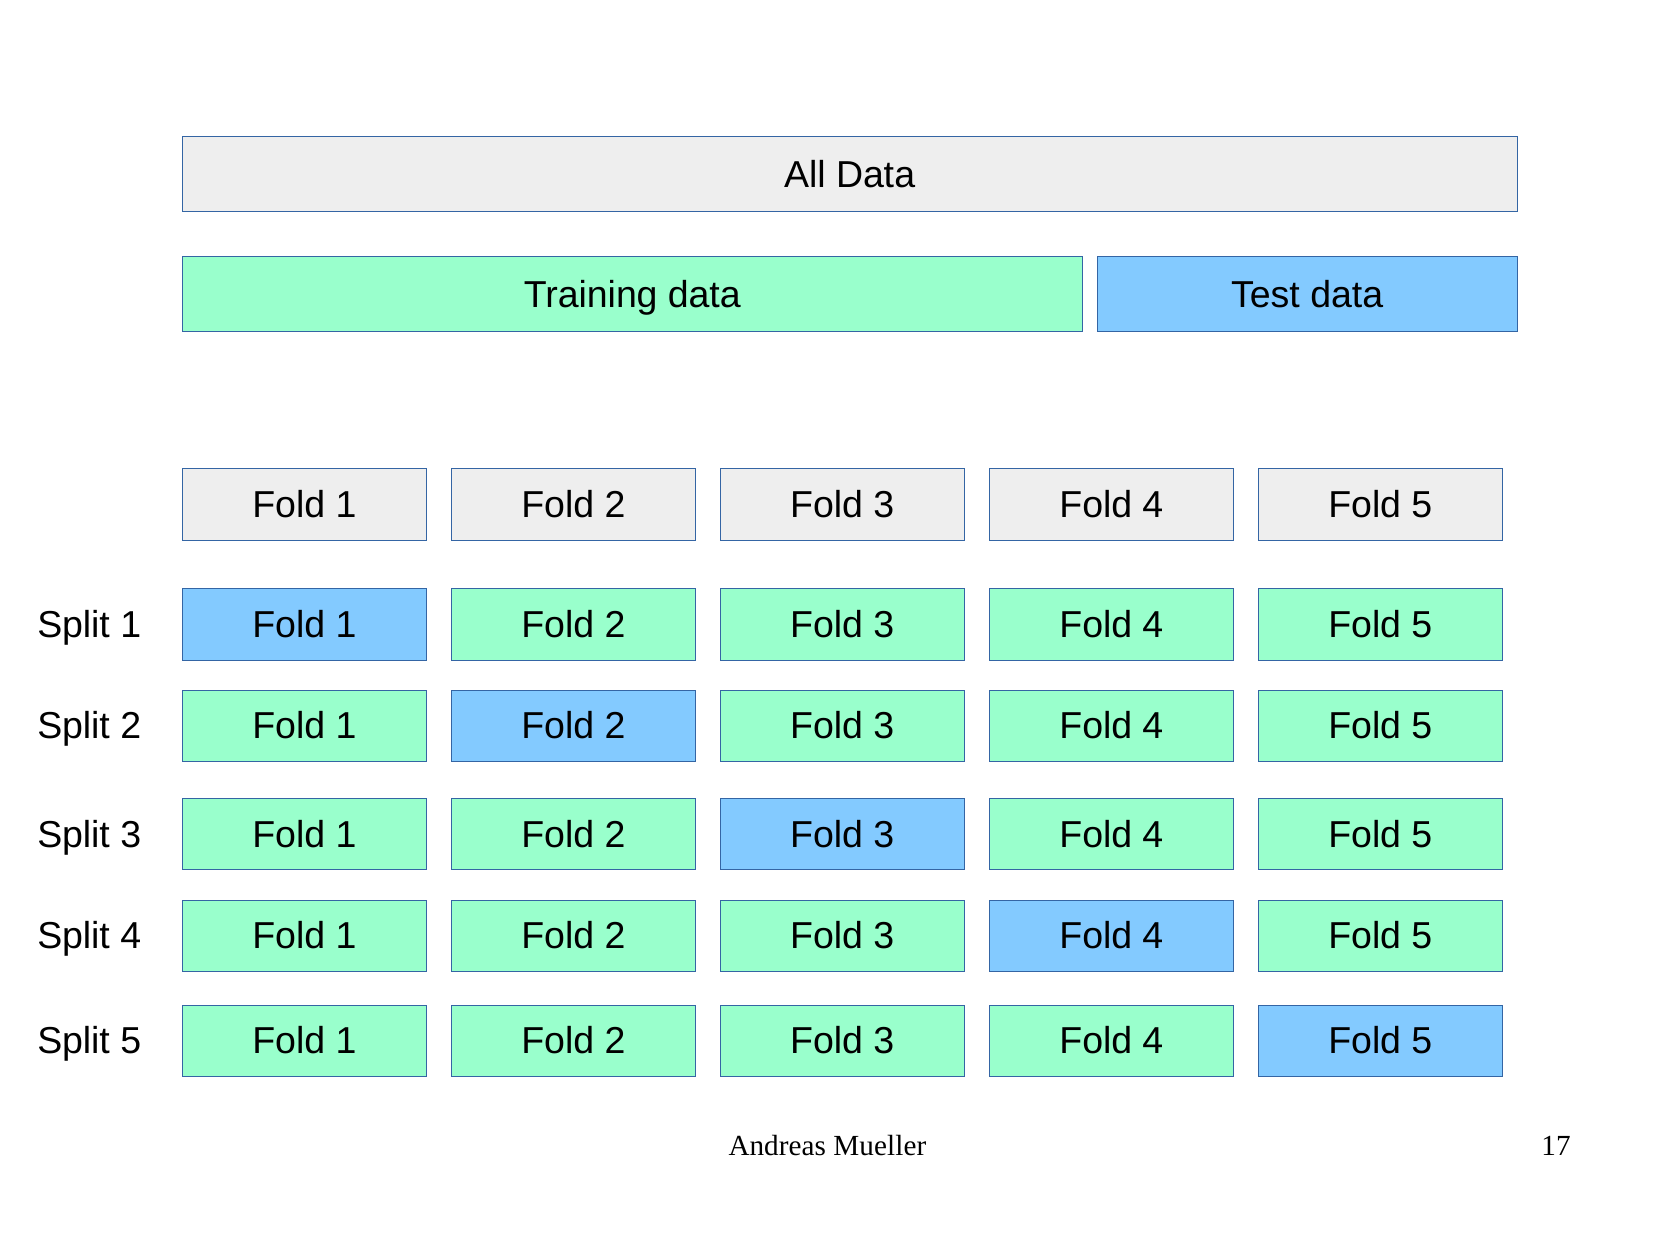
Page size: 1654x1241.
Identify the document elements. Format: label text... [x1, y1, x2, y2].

text_box Split 2 [22, 697, 160, 755]
text_box Fold 1 [182, 798, 427, 870]
text_box [1485, 600, 1636, 671]
text_box Fold 5 [1258, 900, 1503, 972]
text_box Fold 1 [182, 900, 427, 972]
text_box Split 3 [22, 805, 160, 863]
text_box Split 5 [22, 1012, 160, 1070]
text_box Fold 3 [720, 468, 965, 541]
text_box Fold 2 [451, 900, 696, 972]
text_box Fold 5 [1258, 798, 1503, 870]
text_box Fold 5 [1258, 1005, 1503, 1077]
text_box Split 4 [22, 907, 160, 965]
text_box Fold 2 [451, 468, 696, 541]
text_box Fold 3 [720, 900, 965, 972]
text_box Fold 2 [451, 588, 696, 661]
text_box Training data [182, 256, 1083, 332]
text_box Split 1 [22, 595, 160, 653]
text_box Fold 1 [182, 1005, 427, 1077]
text_box Fold 4 [989, 690, 1234, 762]
text_box Fold 4 [989, 798, 1234, 870]
text_box Fold 5 [1258, 690, 1503, 762]
text_box Fold 2 [451, 1005, 696, 1077]
text_box Fold 3 [720, 798, 965, 870]
text_box Fold 2 [451, 798, 696, 870]
text_box All Data [182, 136, 1518, 212]
text_box Fold 3 [720, 690, 965, 762]
text_box Test data [1097, 256, 1518, 332]
text_box Fold 4 [989, 588, 1234, 661]
text_box Fold 1 [182, 588, 427, 661]
text_box Fold 5 [1258, 468, 1503, 541]
text_box Fold 2 [451, 690, 696, 762]
text_box Fold 4 [989, 900, 1234, 972]
text_box Fold 1 [182, 468, 427, 541]
text_box Fold 4 [989, 468, 1234, 541]
text_box Fold 4 [989, 1005, 1234, 1077]
text_box Fold 5 [1258, 588, 1503, 661]
text_box Fold 3 [720, 588, 965, 661]
text_box Fold 1 [182, 690, 427, 762]
text_box Fold 3 [720, 1005, 965, 1077]
